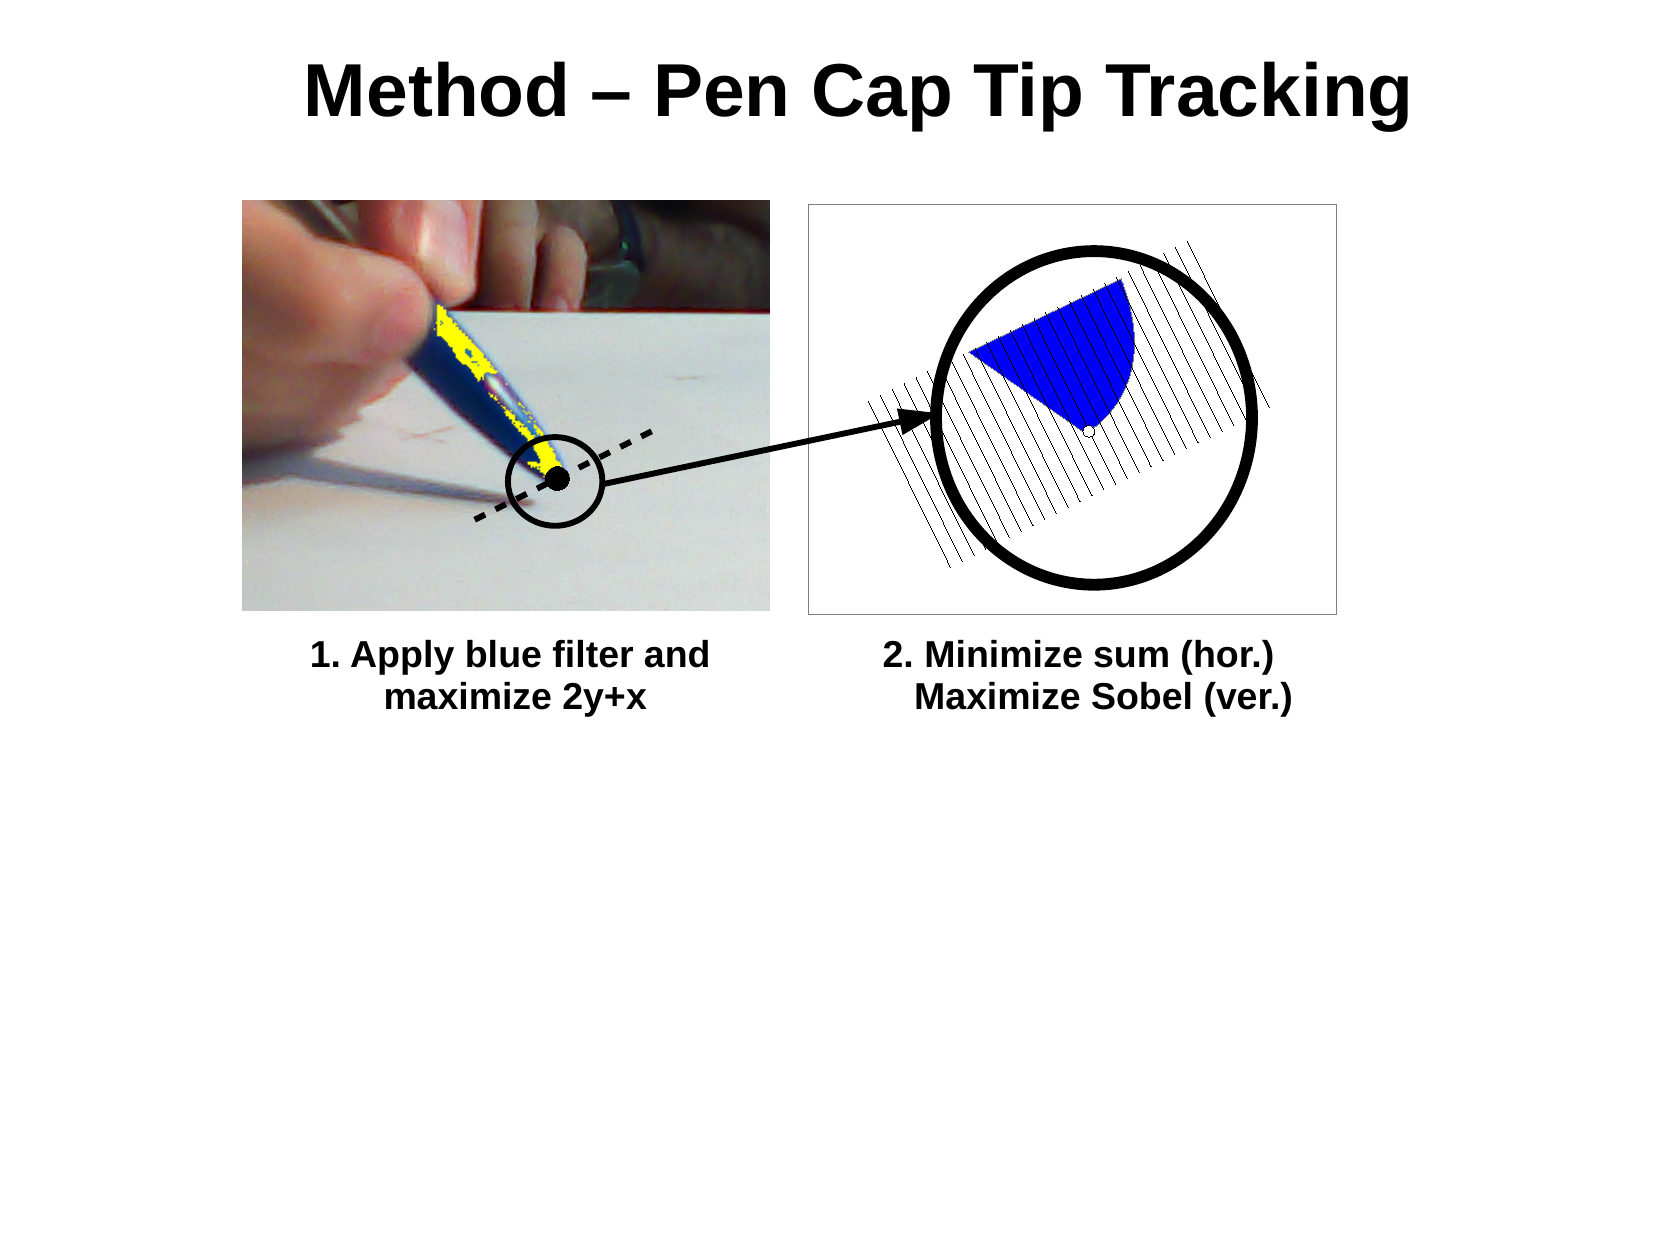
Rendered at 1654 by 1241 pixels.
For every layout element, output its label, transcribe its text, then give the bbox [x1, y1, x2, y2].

text_box 1. Apply blue filter and maximize 2y+x [295, 626, 727, 725]
text_box Method – Pen Cap Tip Tracking [289, 41, 1430, 141]
picture [511, 441, 599, 522]
text_box [545, 466, 570, 491]
text_box [942, 258, 1246, 578]
picture [242, 200, 770, 611]
text_box [808, 204, 1337, 615]
text_box 2. Minimize sum (hor.) Maximize Sobel (ver.) [867, 626, 1309, 726]
